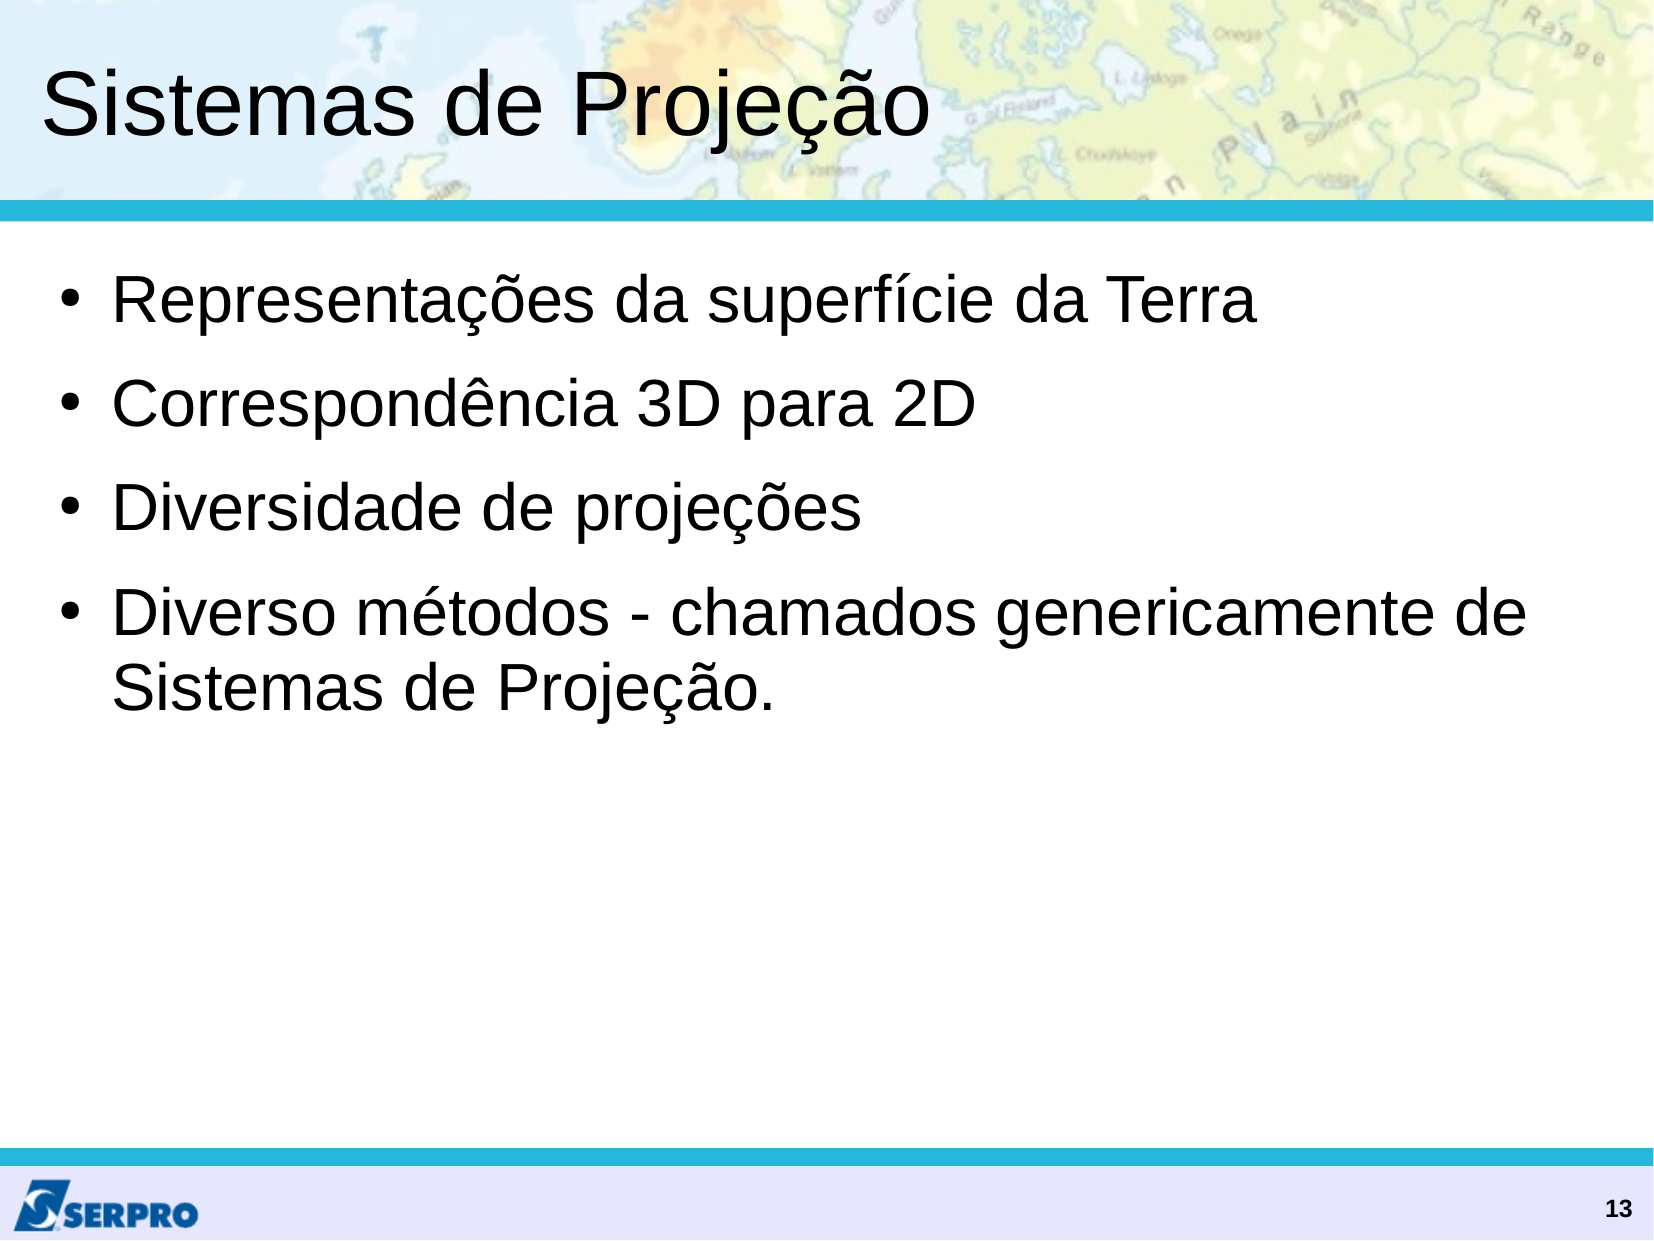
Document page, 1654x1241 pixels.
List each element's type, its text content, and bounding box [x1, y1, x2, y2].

list Representações da superfície da Terra Correspondência 3D para 2D Diversidade de projeções Diverso métodos - chamados genericamente de Sistemas de Projeção. [40, 261, 1616, 1081]
title Sistemas de Projeção [40, 49, 1614, 159]
picture [10, 1177, 201, 1235]
